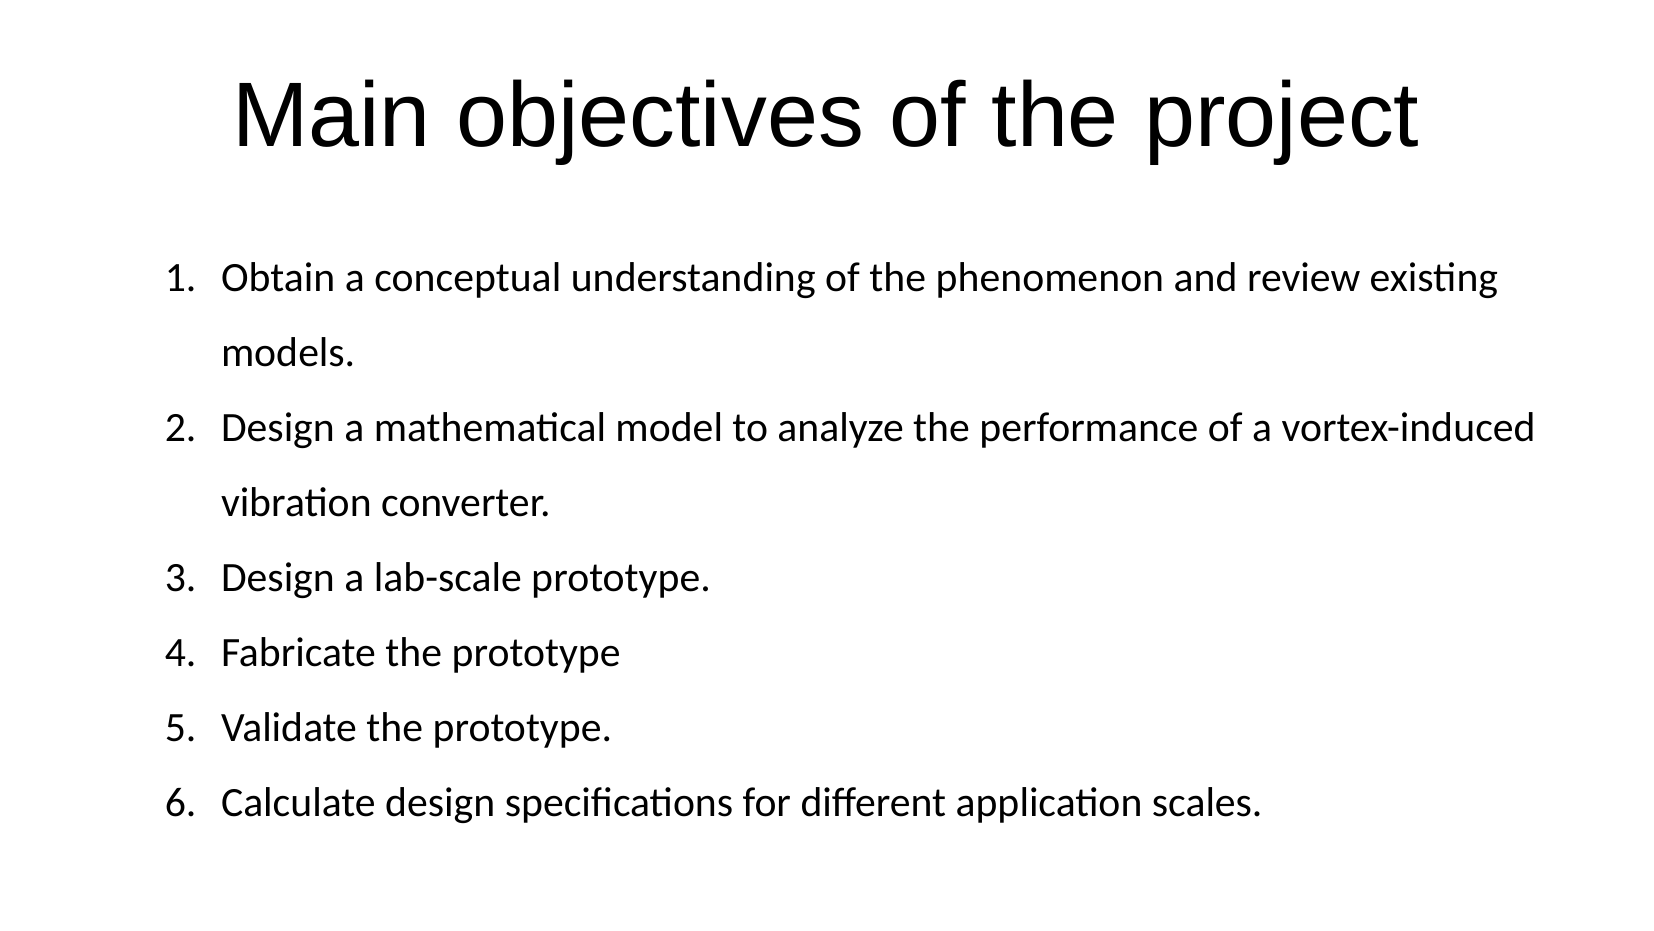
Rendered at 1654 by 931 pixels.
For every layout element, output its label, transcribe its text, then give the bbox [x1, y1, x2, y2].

title Main objectives of the project [82, 37, 1571, 193]
text_box Obtain a conceptual understanding of the phenomenon and review existing models. Design a mathematical model to analyze the performance of a vortex-induced vibration converter. Design a lab-scale prototype. Fabricate the prototype Validate the prototype. Calculate design specifications for different application scales. [150, 217, 1576, 833]
